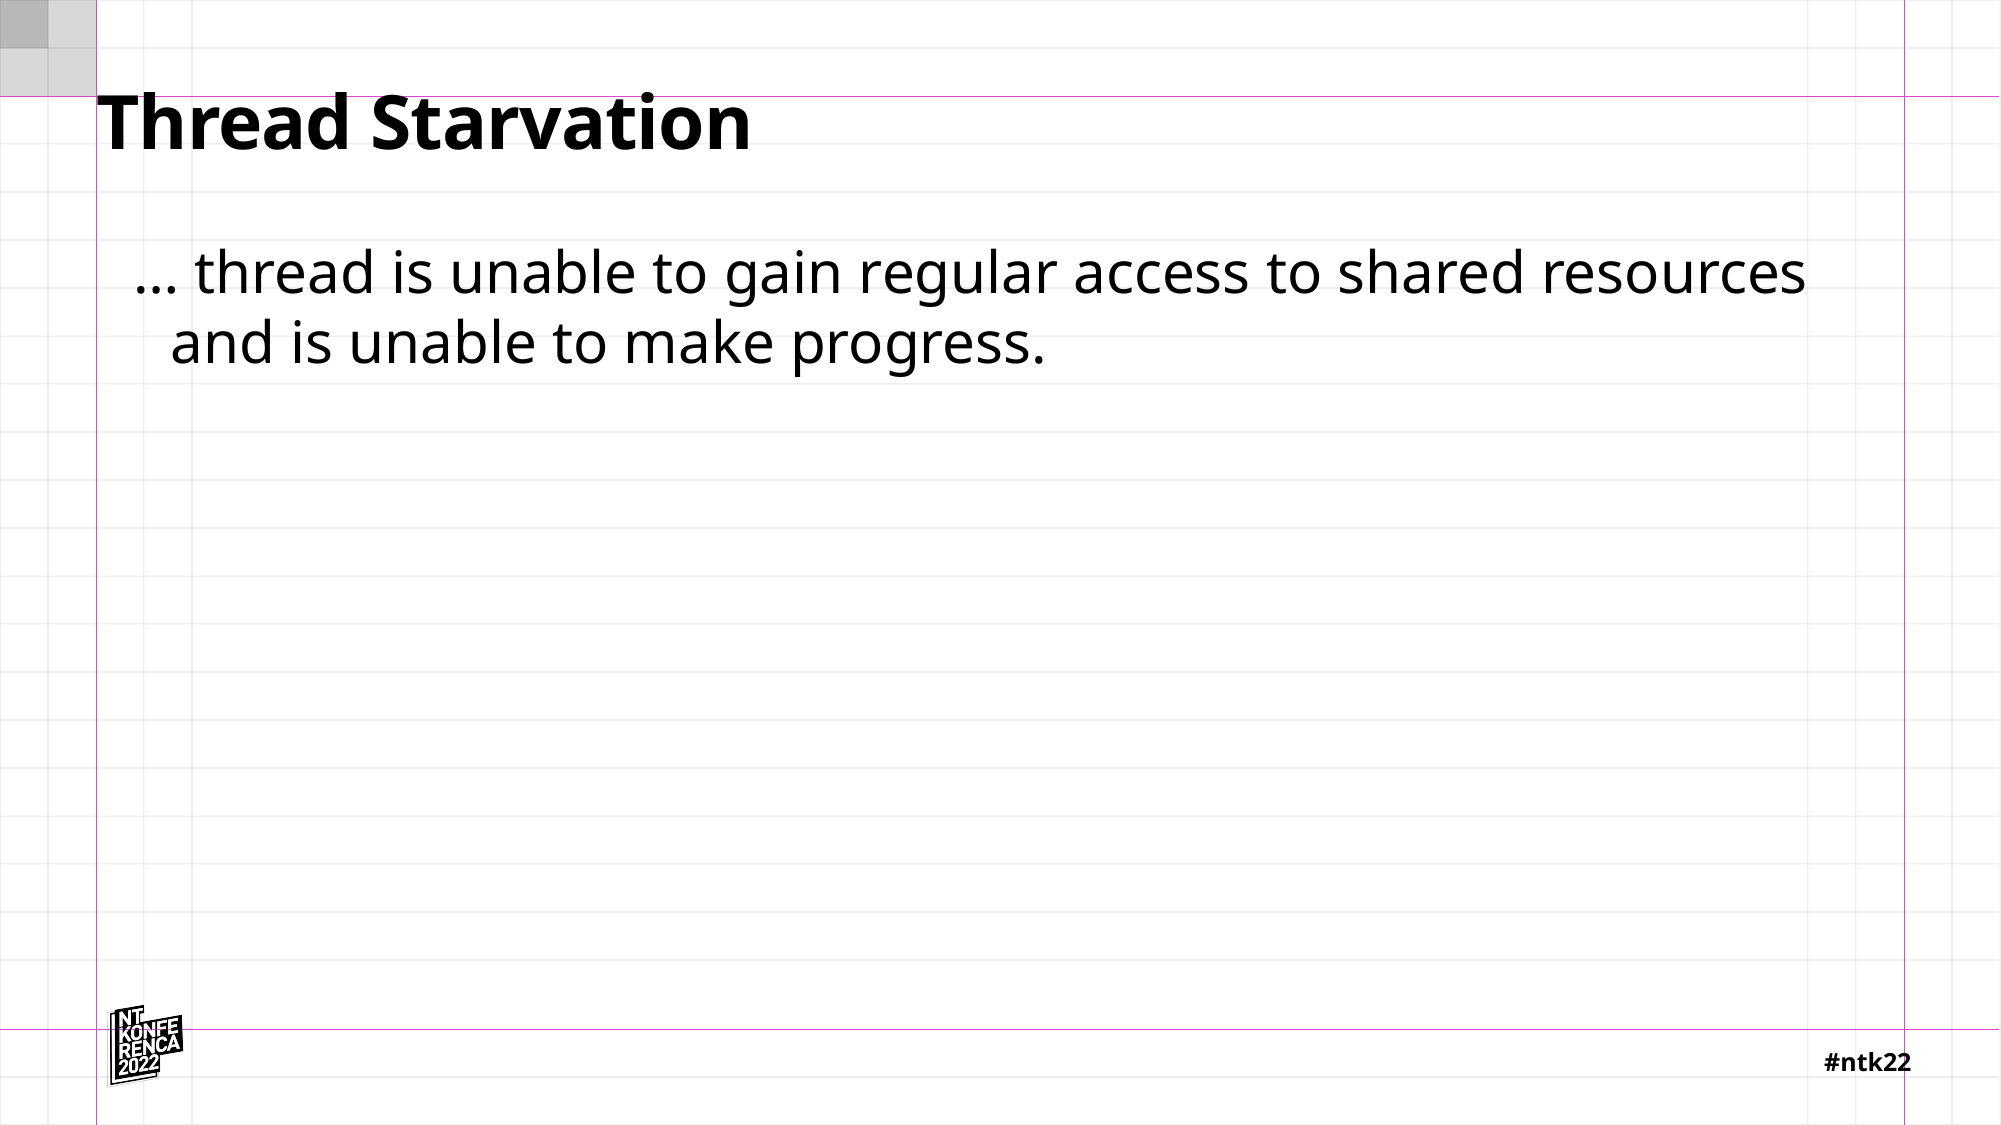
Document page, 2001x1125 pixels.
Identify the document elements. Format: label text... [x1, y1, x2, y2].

list … thread is unable to gain regular access to shared resources and is unable to make progress. [95, 235, 1904, 377]
title Thread Starvation [96, 75, 1904, 166]
